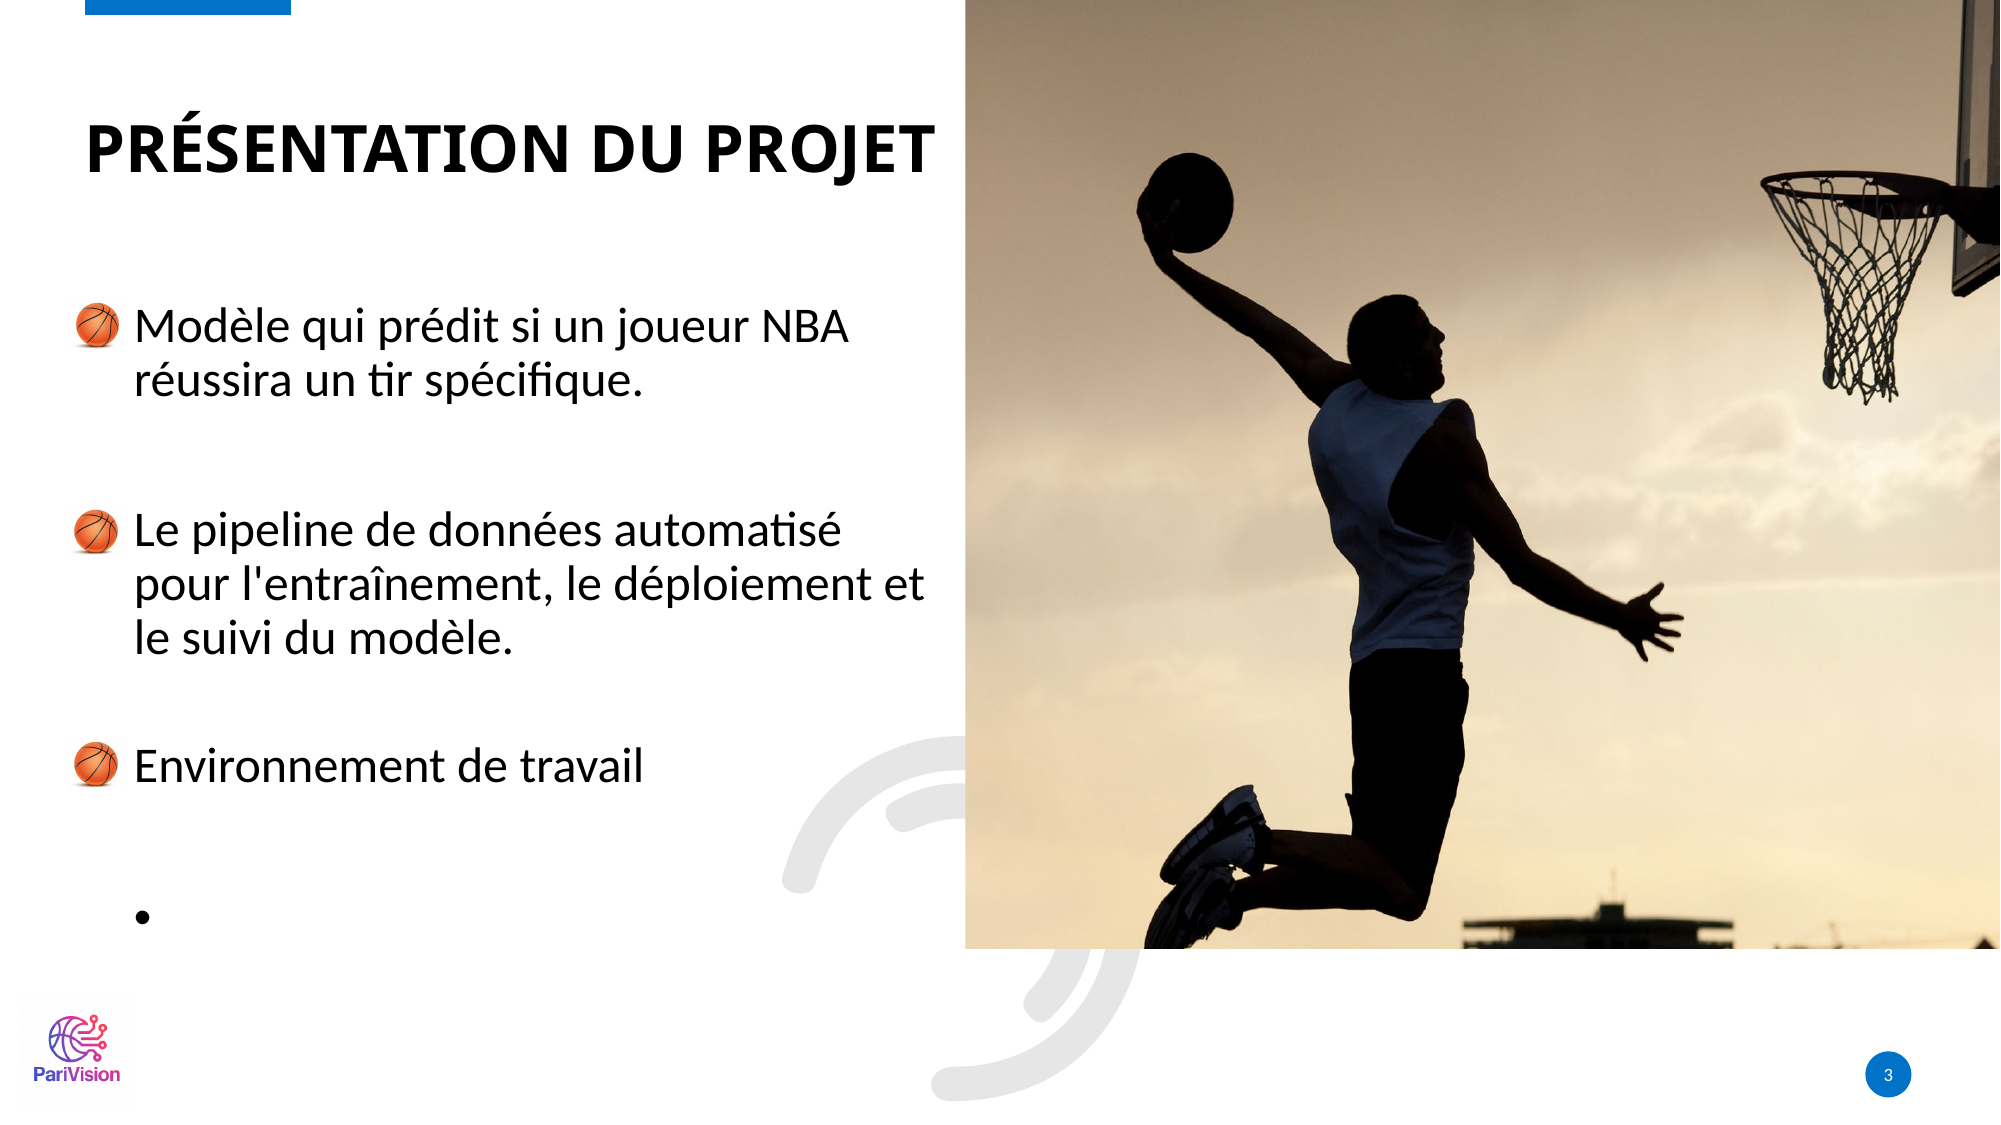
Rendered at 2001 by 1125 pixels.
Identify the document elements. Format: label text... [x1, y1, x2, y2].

title Présentation du projet [84, 81, 950, 300]
picture [68, 735, 124, 791]
picture [68, 503, 124, 558]
picture [70, 296, 125, 352]
list Modèle qui prédit si un joueur NBA réussira un tir spécifique. Le pipeline de données automatisé pour l'entraînement, le déploiement et le suivi du modèle. Environnement de travail [133, 300, 941, 1014]
text_box 3 [1864, 1059, 1913, 1090]
picture [965, 0, 2000, 949]
